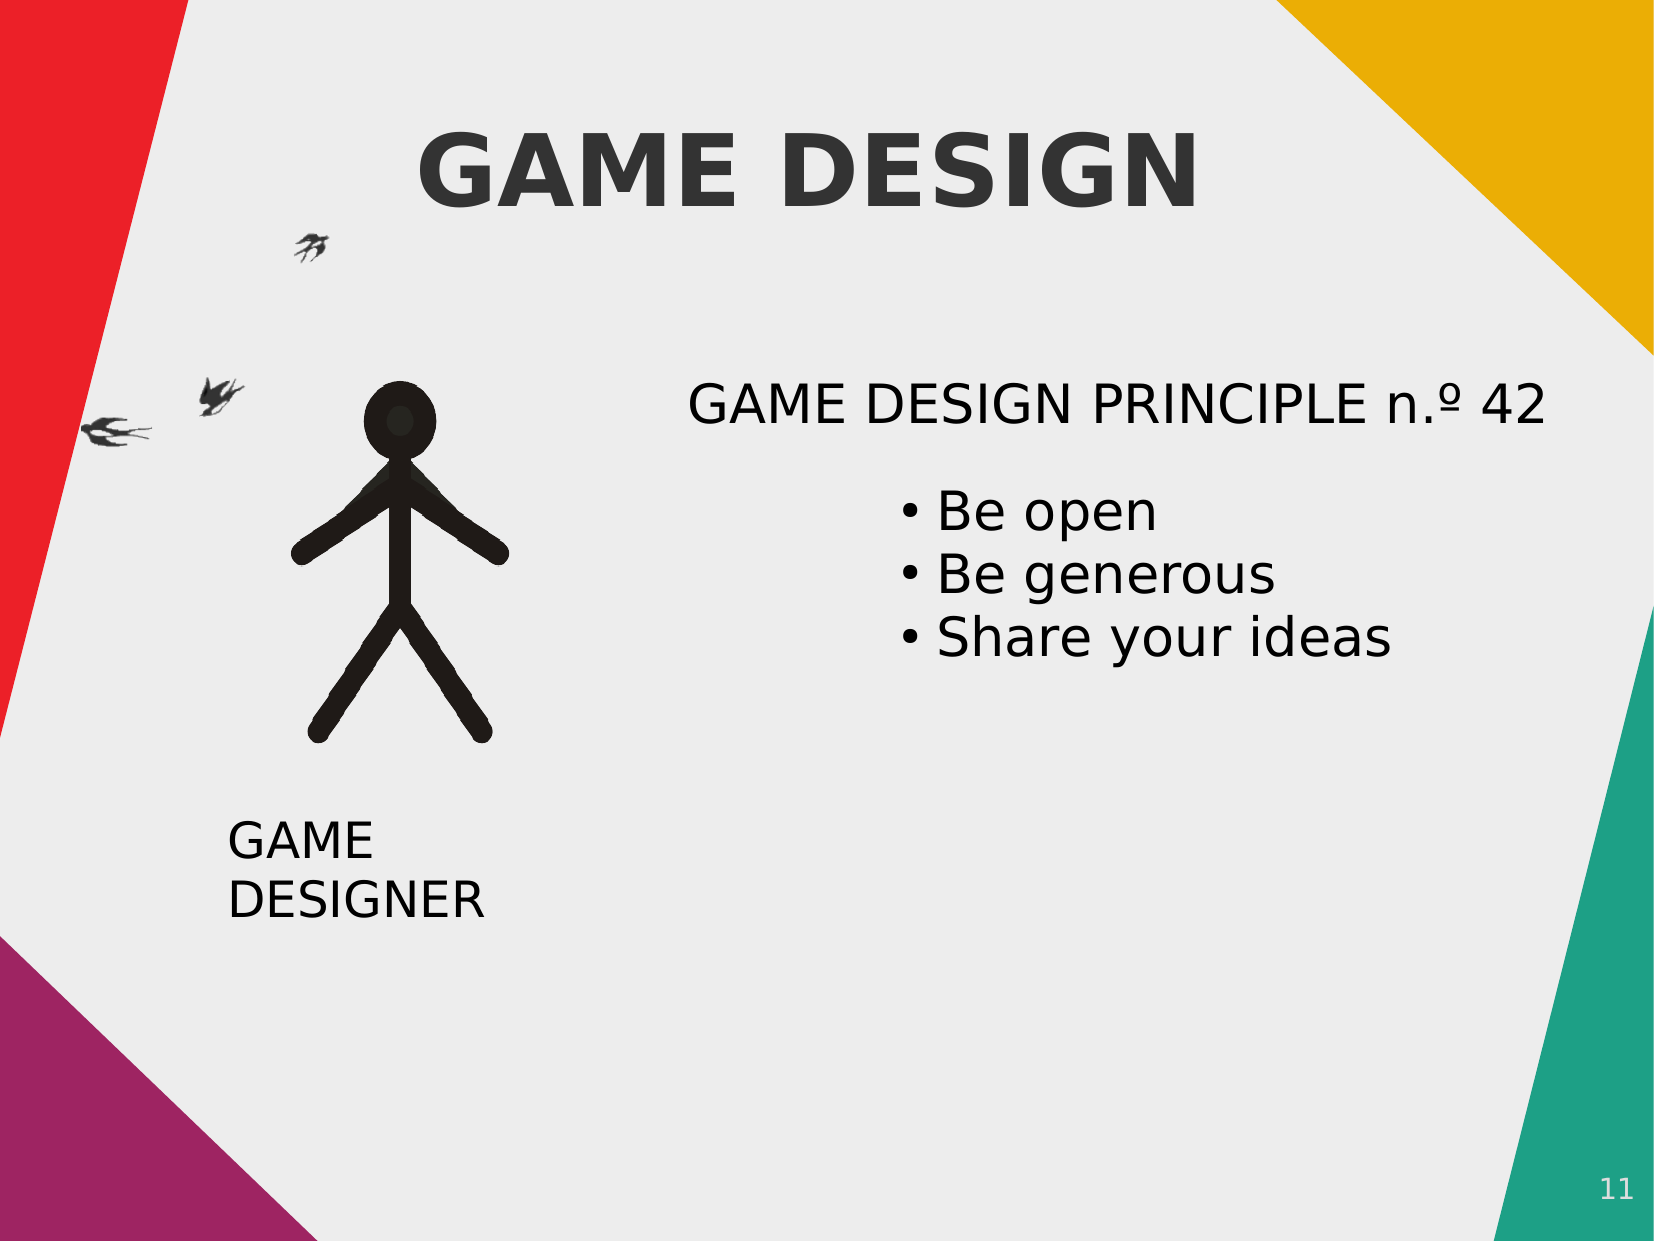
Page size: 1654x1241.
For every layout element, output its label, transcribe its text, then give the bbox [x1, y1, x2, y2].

picture [81, 129, 730, 1004]
text_box GAME DESIGNER [212, 805, 672, 976]
title GAME DESIGN [114, 73, 1539, 271]
text_box Be open Be generous Share your ideas [885, 472, 1409, 677]
text_box GAME DESIGN PRINCIPLE n.º 42 [673, 366, 1566, 444]
